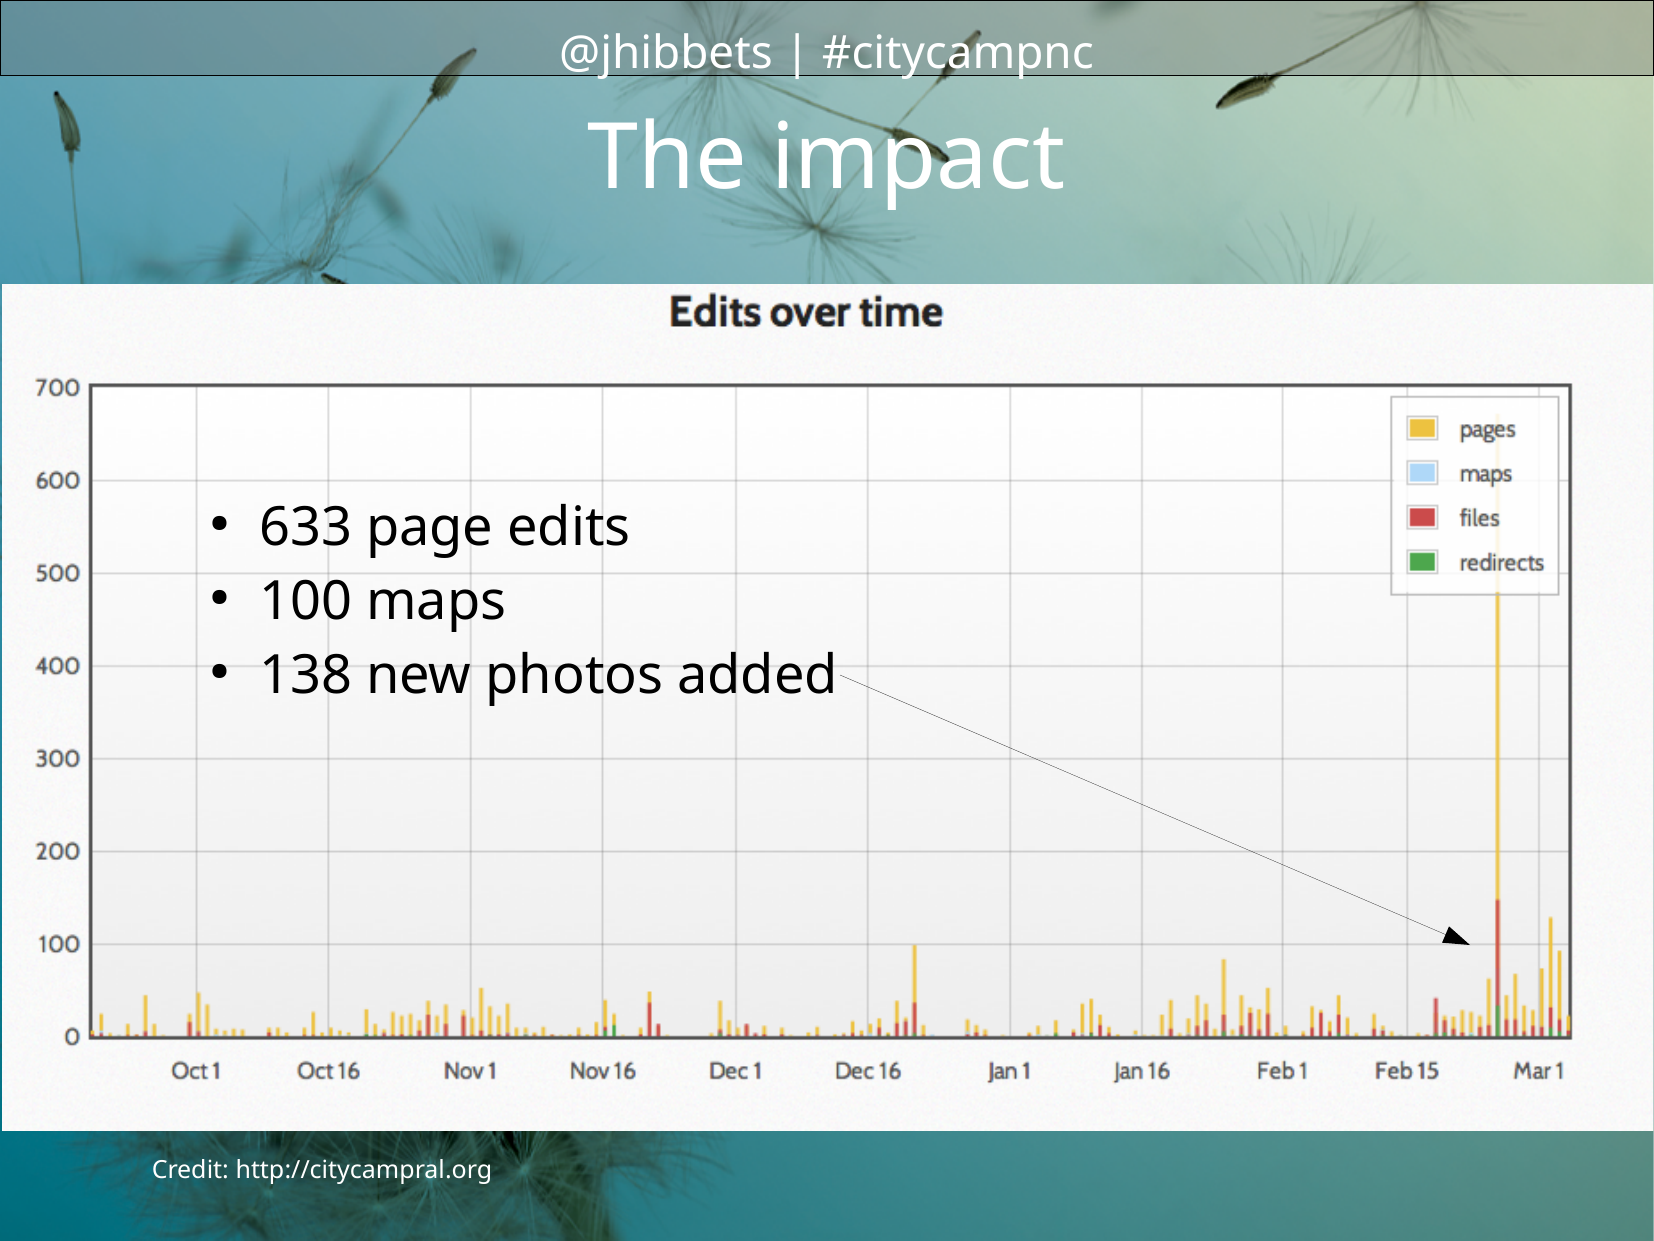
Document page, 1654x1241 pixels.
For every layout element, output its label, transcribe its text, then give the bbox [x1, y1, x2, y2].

picture [0, 76, 1654, 1241]
text_box 633 page edits 100 maps 138 new photos added [195, 480, 847, 677]
text_box Credit: http://citycampral.org [137, 1144, 521, 1188]
title The impact [82, 49, 1571, 257]
